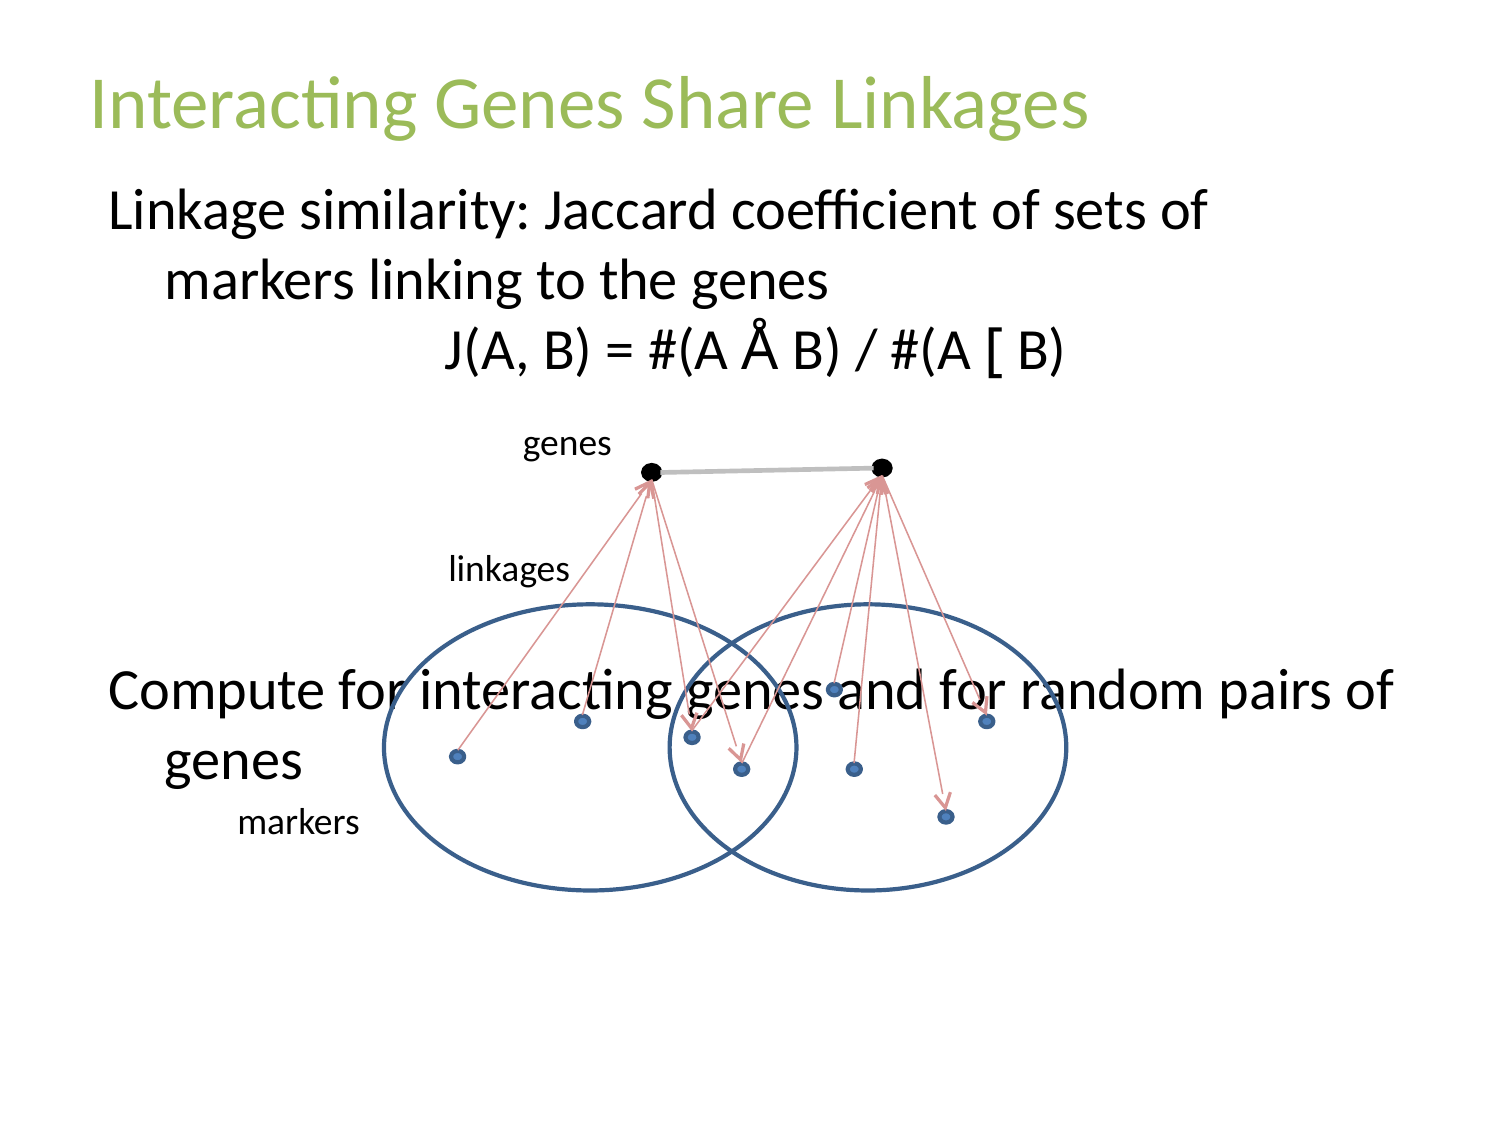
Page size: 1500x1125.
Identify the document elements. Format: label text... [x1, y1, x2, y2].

text_box [451, 750, 465, 763]
text_box markers [222, 789, 397, 850]
text_box [643, 466, 660, 480]
text_box linkages [433, 536, 632, 597]
text_box [847, 763, 861, 775]
text_box [685, 731, 699, 744]
text_box [576, 715, 590, 728]
text_box Linkage similarity: Jaccard coefficient of sets of markers linking to the genes J(A, B) = #(A Å B) / #(A [ B) Compute for interacting genes and for random pairs of genes [93, 163, 1418, 1125]
text_box [939, 811, 953, 823]
text_box [874, 460, 891, 476]
text_box genes [508, 410, 657, 470]
text_box [827, 683, 841, 696]
text_box [980, 715, 994, 728]
text_box [735, 763, 749, 775]
text_box Interacting Genes Share Linkages [74, 45, 1425, 153]
